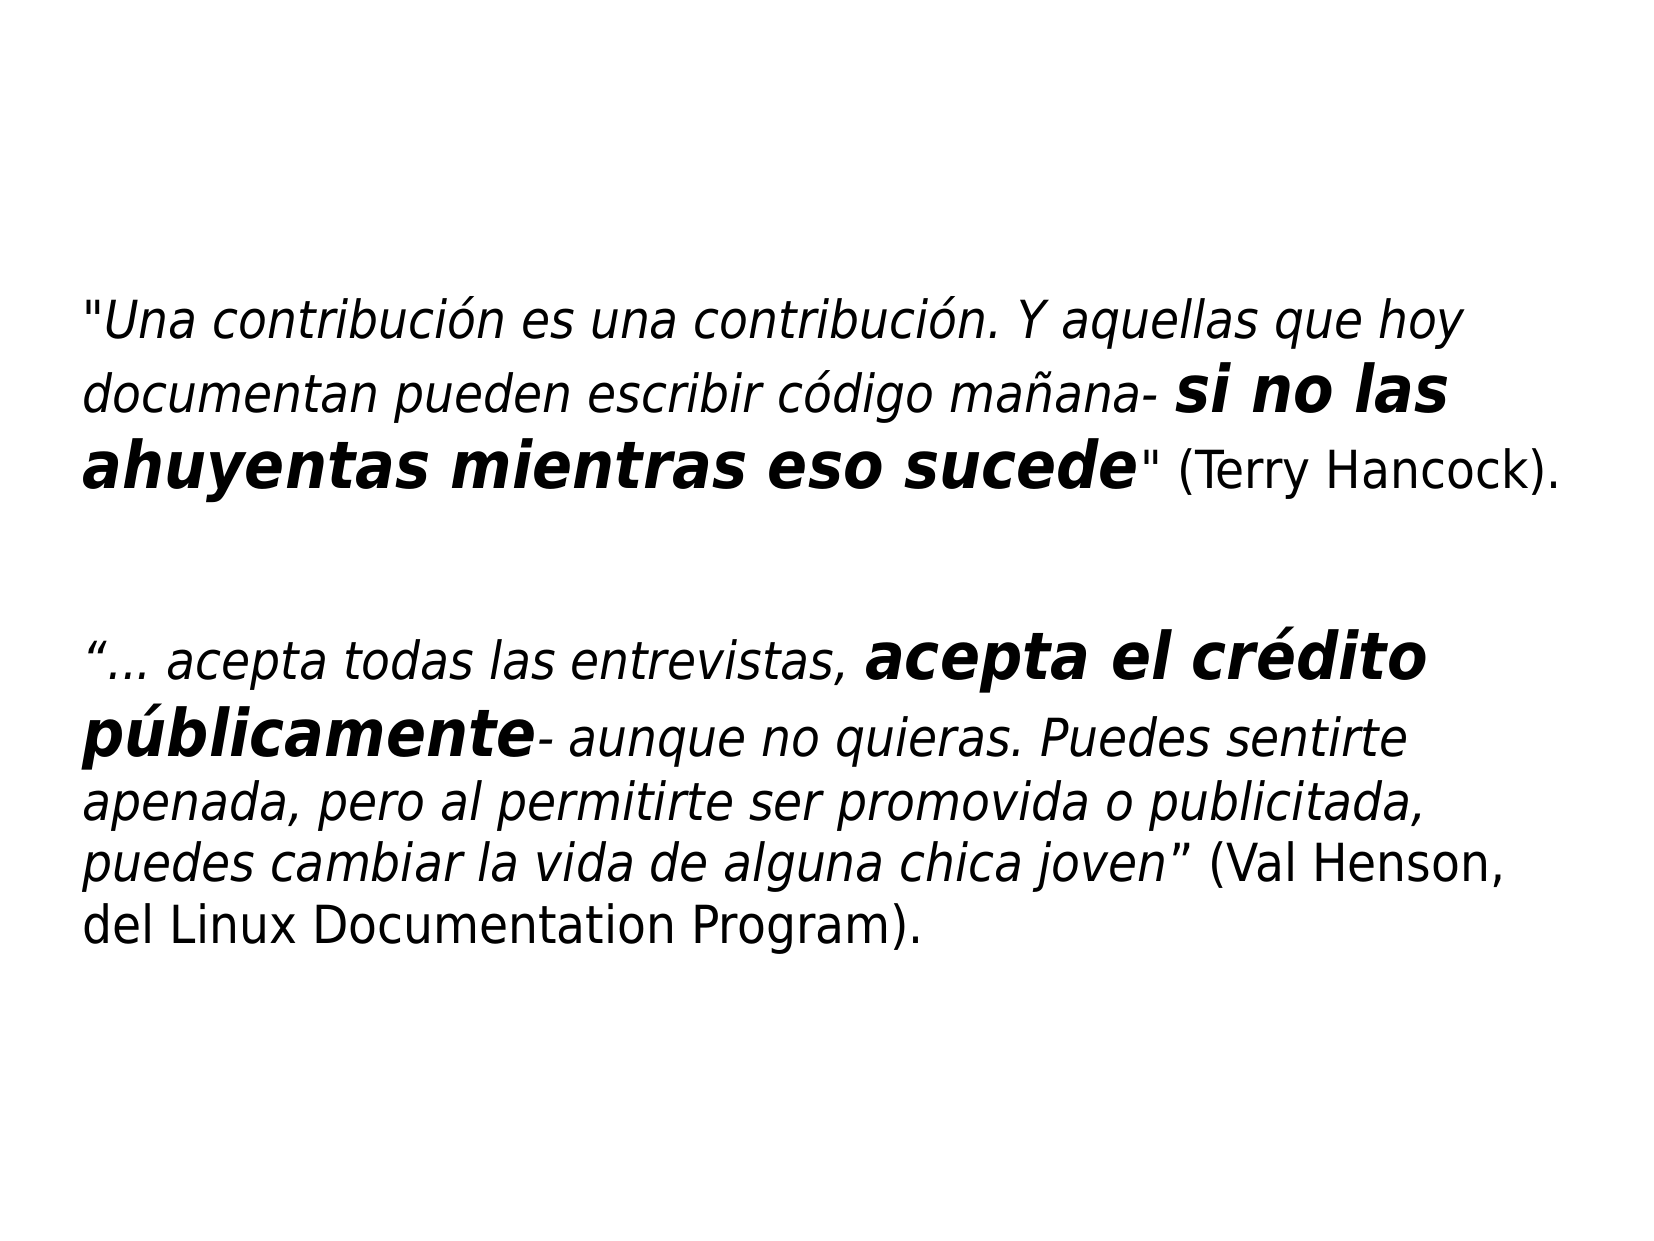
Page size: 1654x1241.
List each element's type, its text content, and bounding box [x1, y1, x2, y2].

list "Una contribución es una contribución. Y aquellas que hoy documentan pueden escribir código mañana- si no las ahuyentas mientras eso sucede" (Terry Hancock). “... acepta todas las entrevistas, acepta el crédito públicamente- aunque no quieras. Puedes sentirte apenada, pero al permitirte ser promovida o publicitada, puedes cambiar la vida de alguna chica joven” (Val Henson, del Linux Documentation Program). [82, 290, 1571, 1010]
